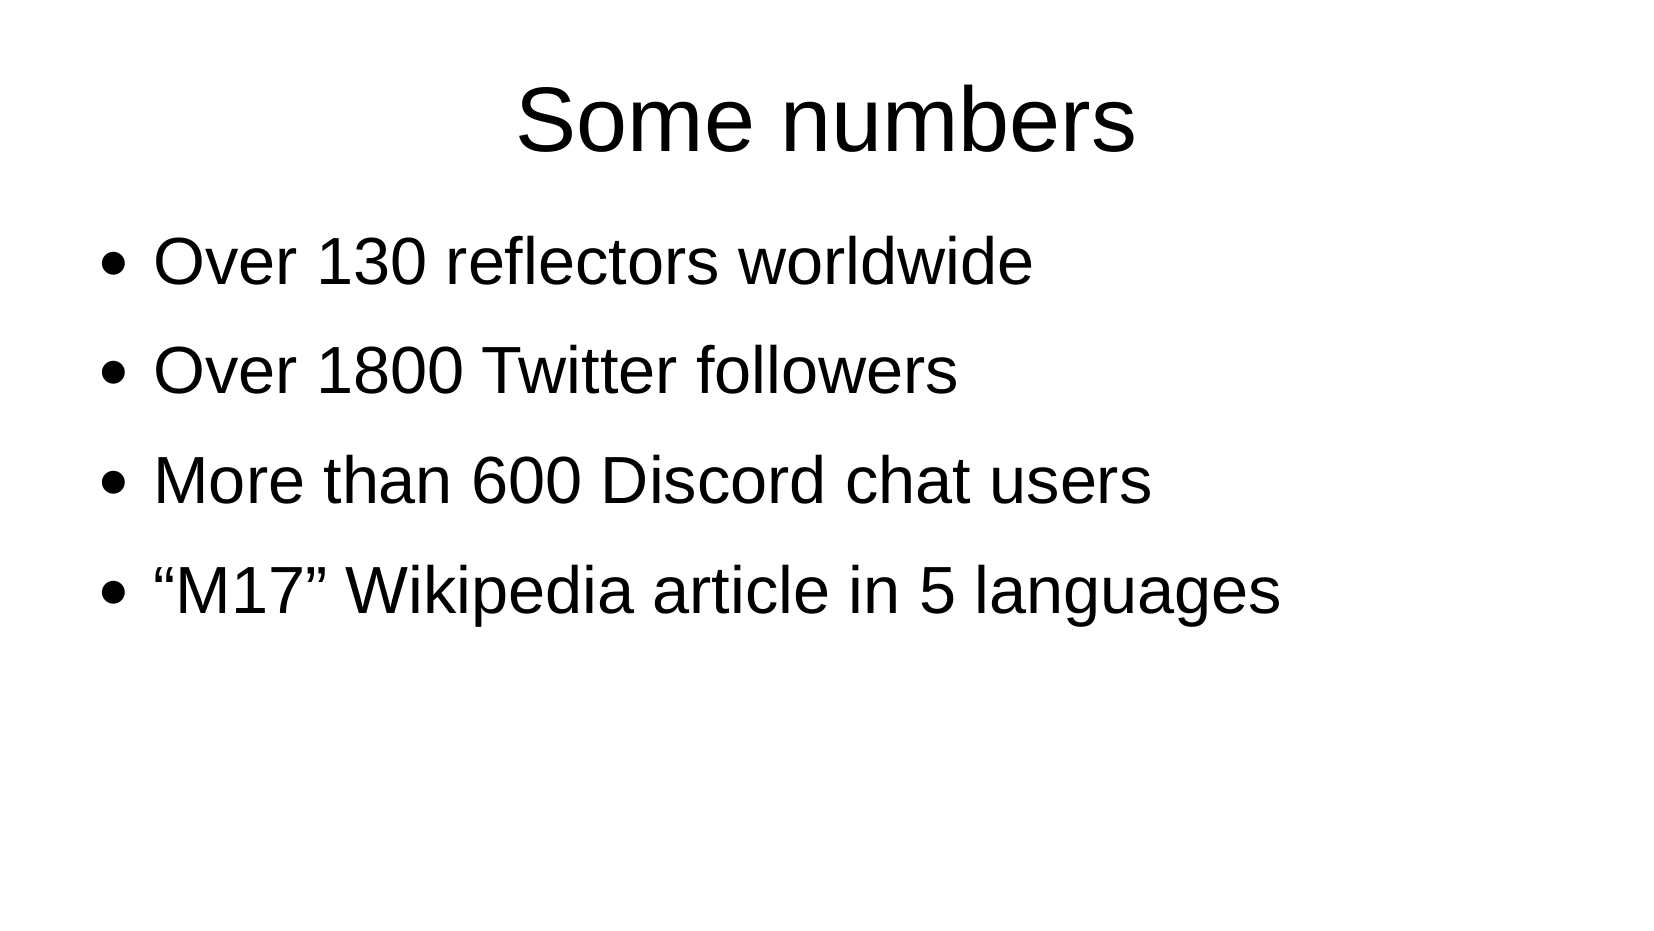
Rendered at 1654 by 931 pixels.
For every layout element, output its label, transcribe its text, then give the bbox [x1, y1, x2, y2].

text_box Some numbers [82, 37, 1571, 193]
text_box Over 130 reflectors worldwide Over 1800 Twitter followers More than 600 Discord chat users “M17” Wikipedia article in 5 languages [82, 217, 1571, 757]
